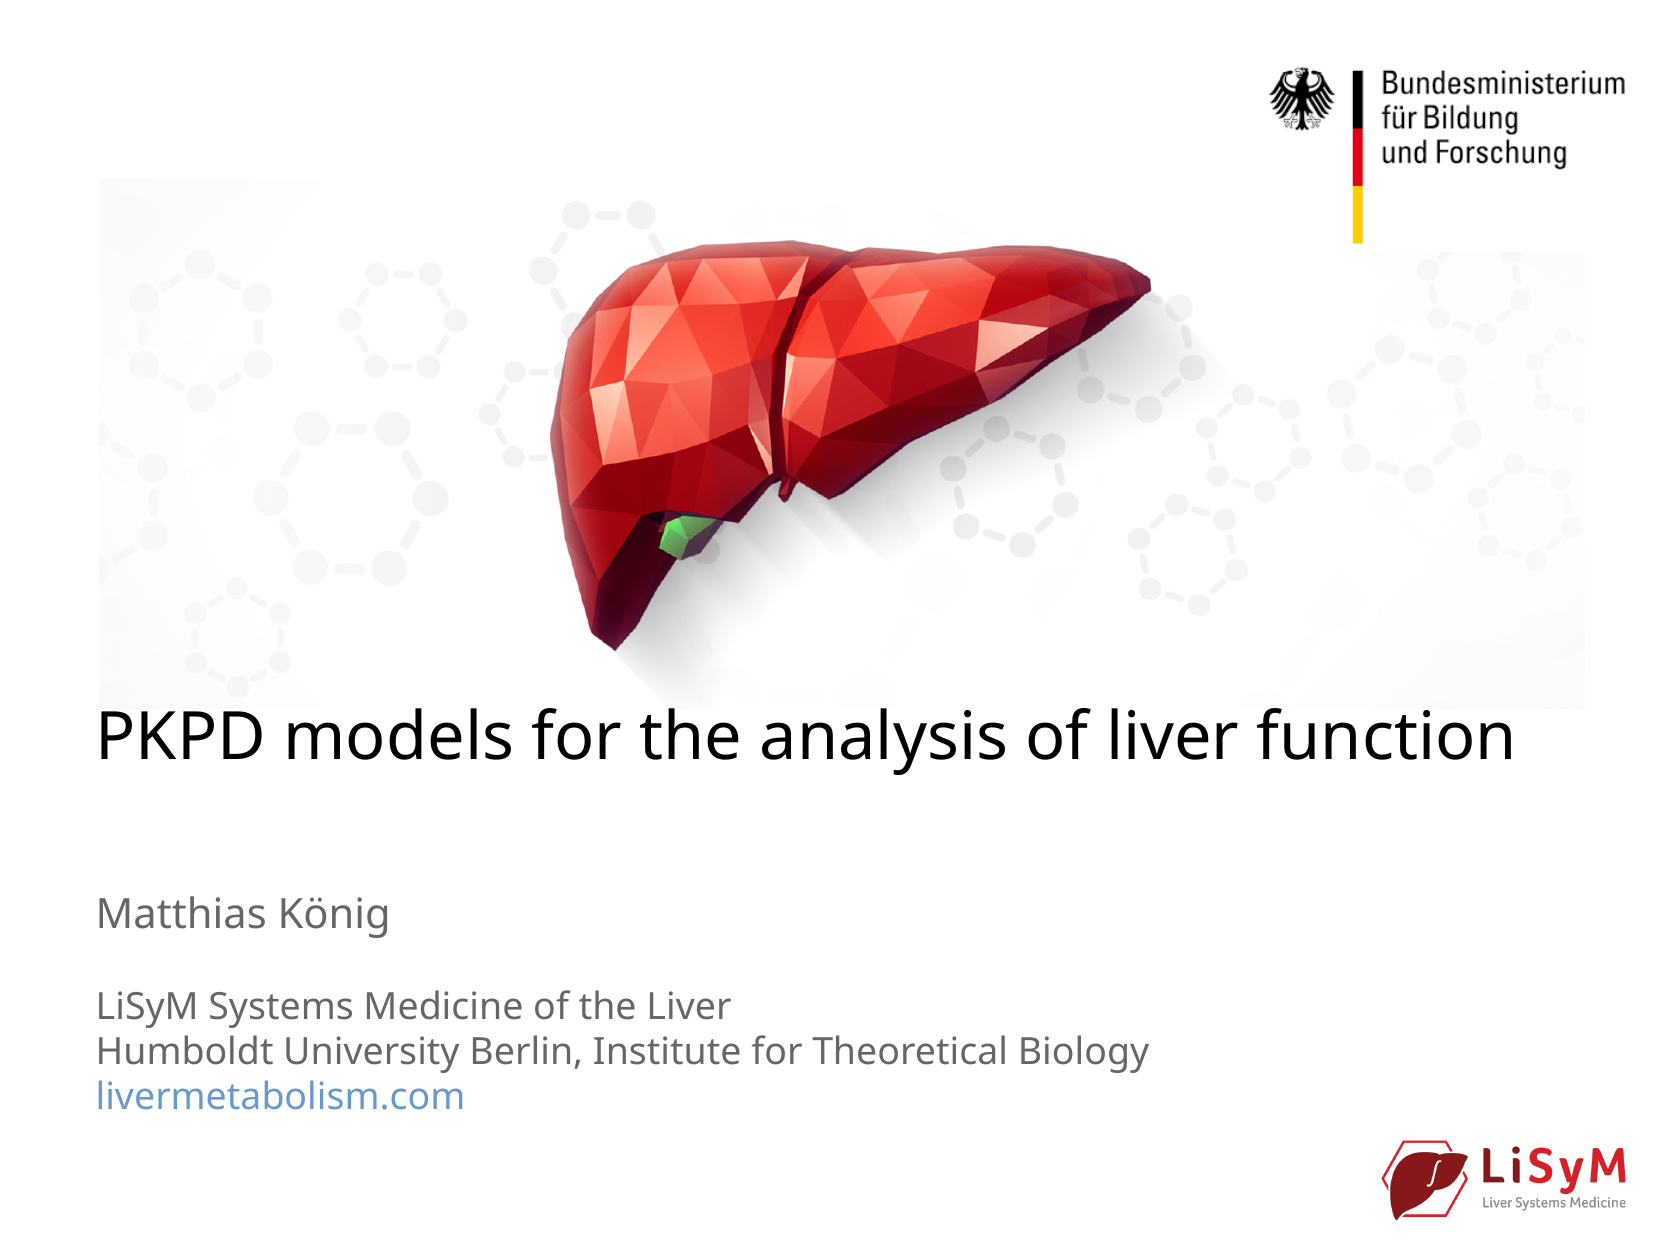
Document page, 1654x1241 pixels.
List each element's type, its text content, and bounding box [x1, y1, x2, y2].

text_box Matthias König LiSyM Systems Medicine of the Liver Humboldt University Berlin, Institute for Theoretical Biology livermetabolism.com [80, 879, 1542, 1225]
picture [1542, 1139, 1627, 1222]
text_box PKPD models for the analysis of liver function [80, 685, 1573, 1031]
picture [99, 59, 1633, 710]
